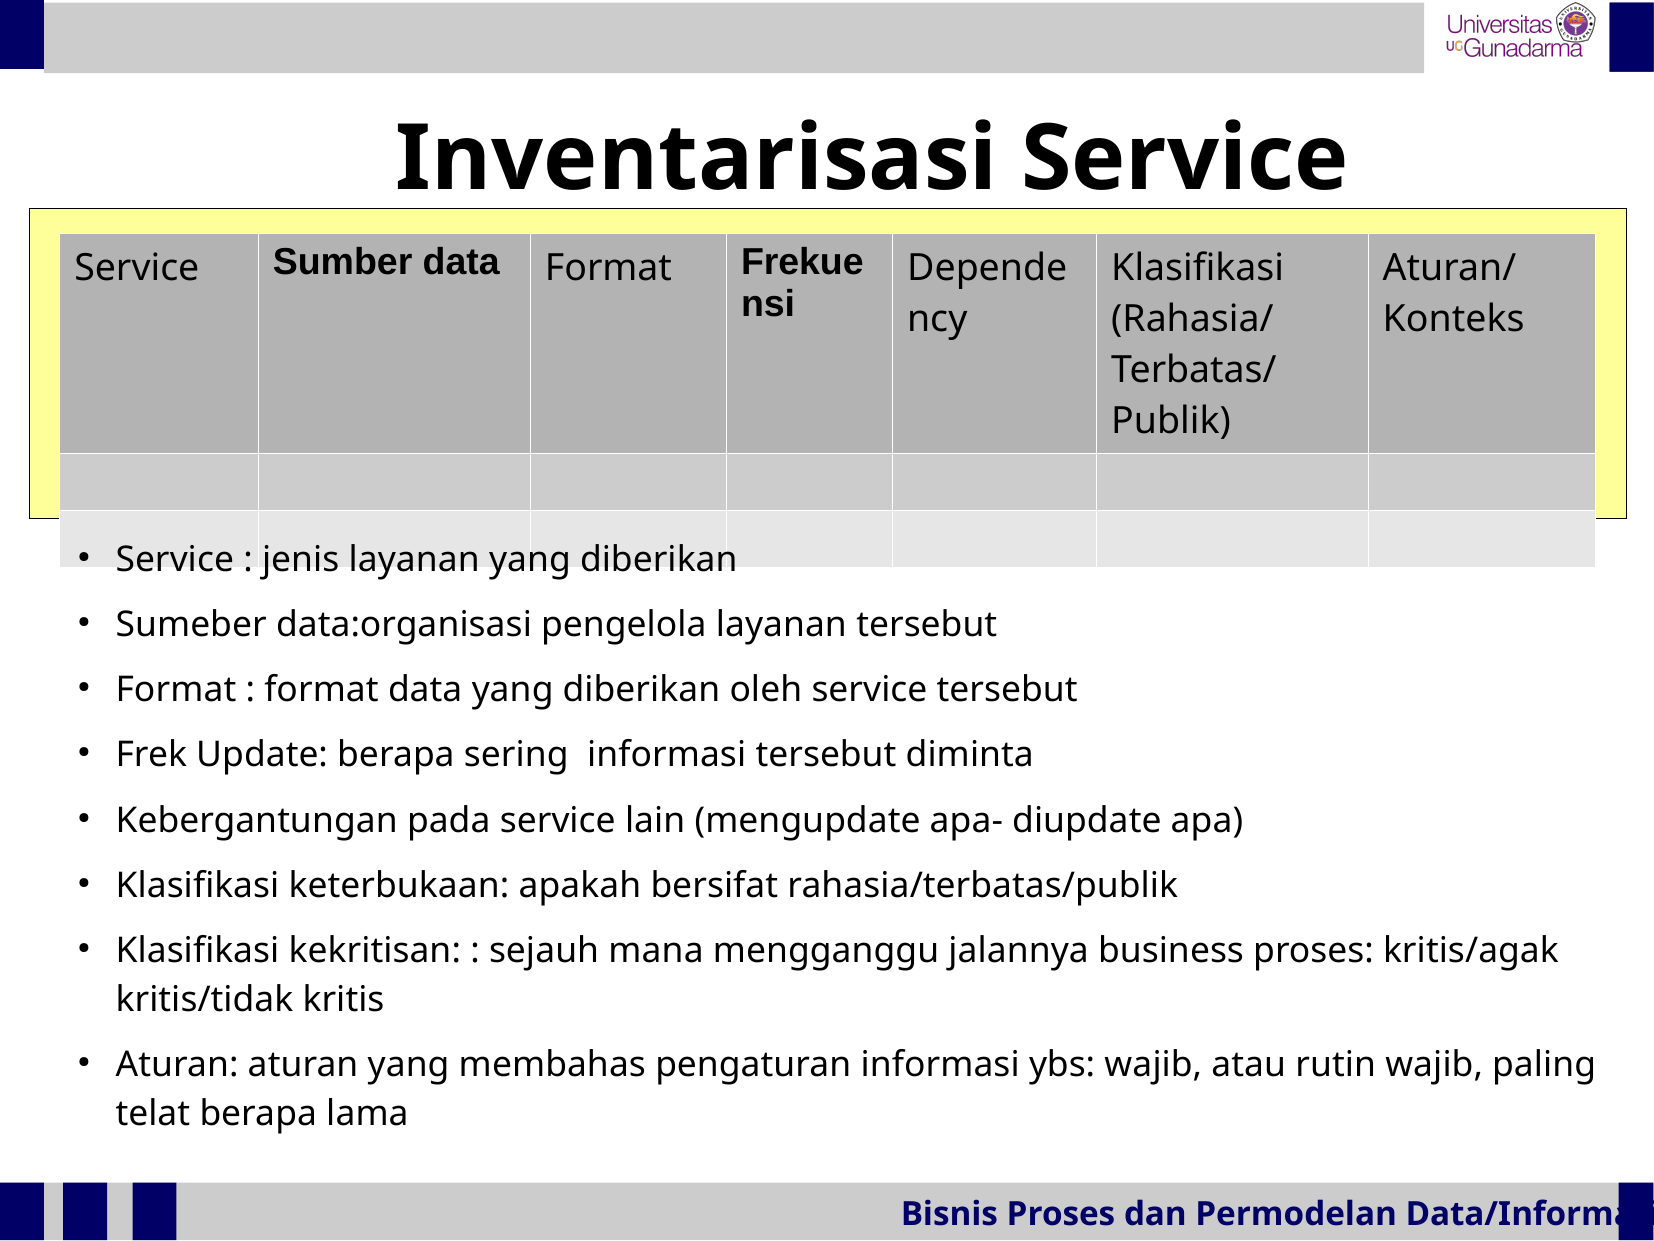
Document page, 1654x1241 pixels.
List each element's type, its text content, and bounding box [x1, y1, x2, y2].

table_cell [1369, 454, 1595, 510]
table_cell [893, 454, 1096, 510]
table_cell [727, 454, 892, 510]
table_cell [531, 511, 726, 533]
table_header Format [531, 234, 726, 453]
table_header Dependency [893, 234, 1096, 453]
picture [1437, 2, 1610, 49]
table_cell [727, 511, 892, 533]
table_cell [60, 454, 258, 510]
table_header Klasifikasi (Rahasia/Terbatas/Publik) [1097, 234, 1368, 453]
table_cell [259, 511, 530, 533]
list Service : jenis layanan yang diberikan Sumeber data:organisasi pengelola layanan tersebut Format : format data yang diberikan oleh service tersebut Frek Update: berapa sering informasi tersebut diminta Kebergantungan pada service lain (mengupdate apa- diupdate apa) Klasifikasi keterbukaan: apakah bersifat rahasia/terbatas/publik Klasifikasi kekritisan: : sejauh mana mengganggu jalannya business proses: kritis/agak kritis/tidak kritis Aturan: aturan yang membahas pengaturan informasi ybs: wajib, atau rutin wajib, paling telat berapa lama [15, 533, 1640, 1141]
table_cell [60, 511, 258, 533]
text_box [29, 208, 116, 519]
table_header Sumber data [259, 234, 530, 453]
table_cell [1369, 511, 1595, 533]
table_header Aturan/Konteks [1369, 234, 1595, 453]
table_header Frekuensi [727, 234, 892, 453]
text_box [1596, 258, 1627, 519]
table_cell [893, 511, 1096, 533]
table_header Service [60, 234, 258, 453]
table_cell [1097, 454, 1368, 510]
table_cell [531, 454, 726, 510]
title Inventarisasi Service [116, 49, 1630, 258]
table_cell [1097, 511, 1368, 533]
table_cell [259, 454, 530, 510]
